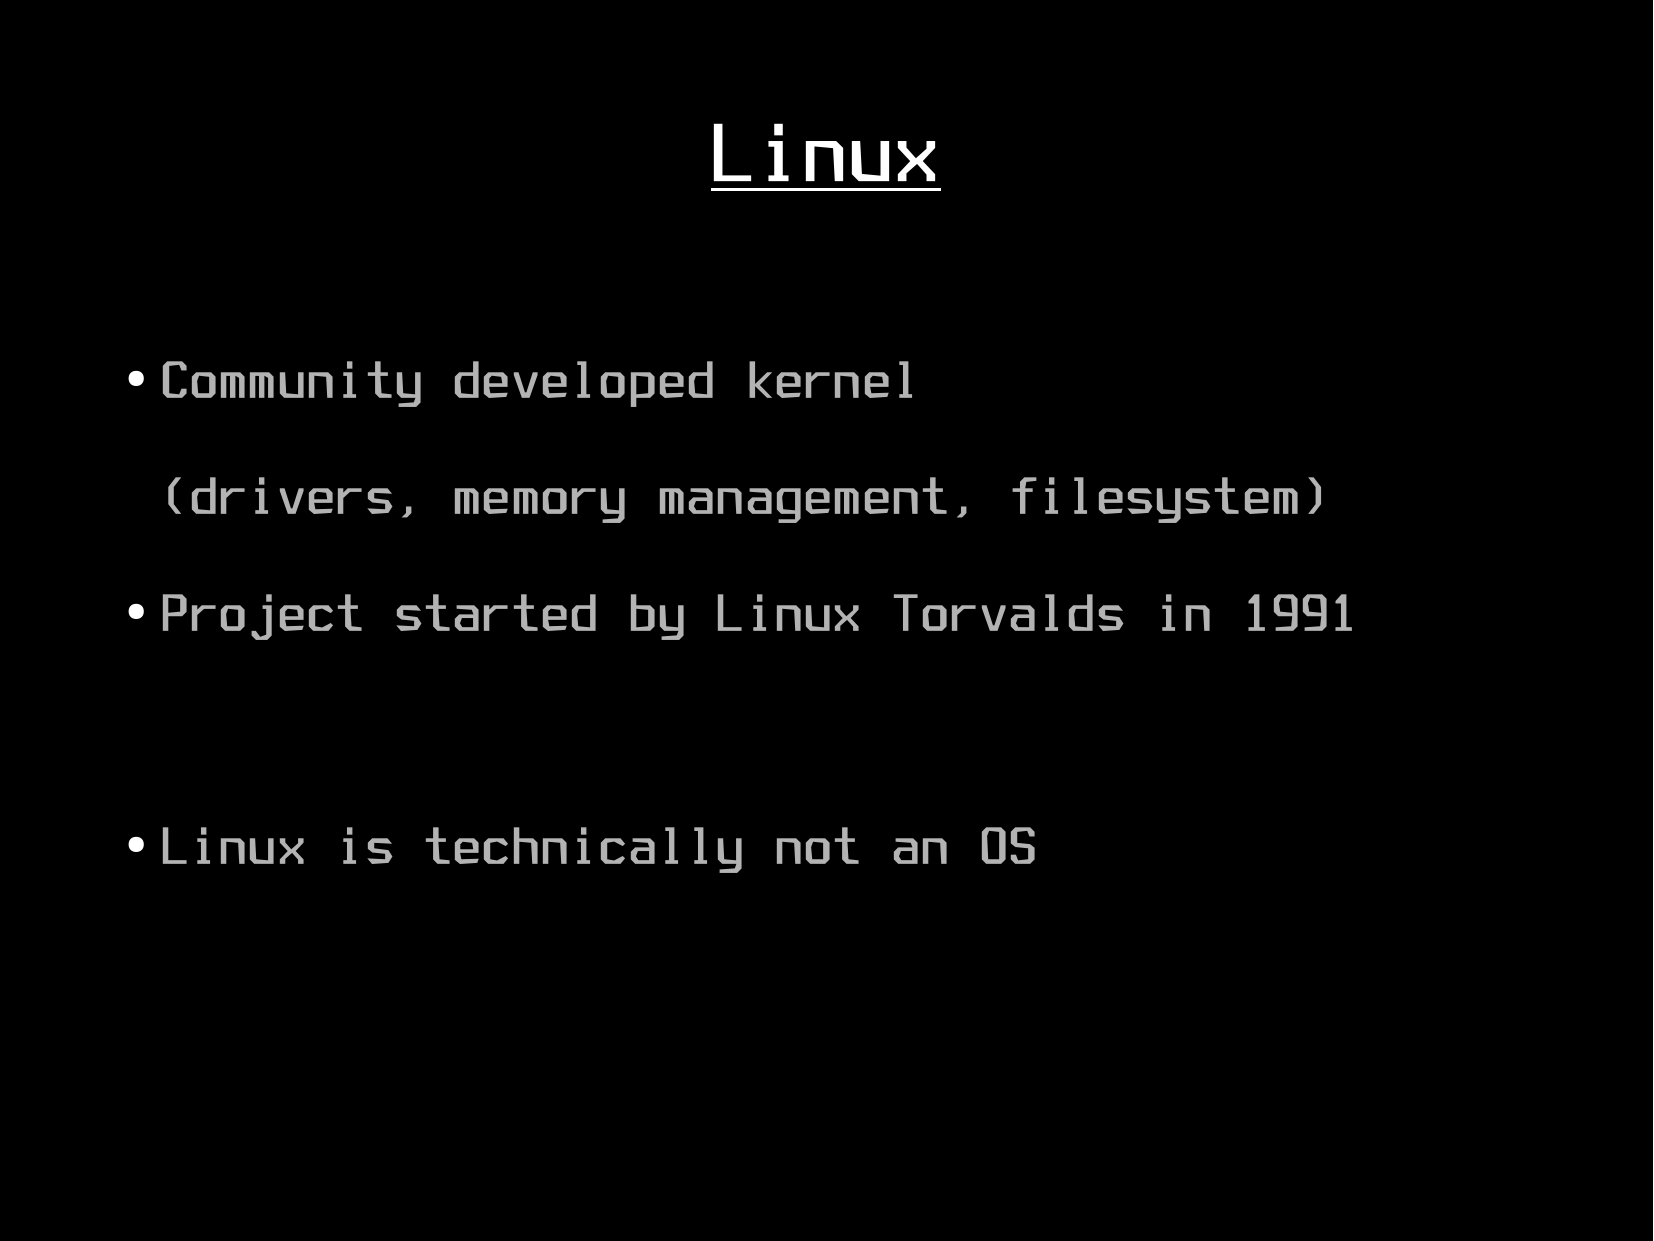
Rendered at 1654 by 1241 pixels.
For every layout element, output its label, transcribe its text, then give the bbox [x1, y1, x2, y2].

title Linux [82, 49, 1571, 257]
table_header [1531, 285, 1566, 1241]
table_header Community developed kernel (drivers, memory management, filesystem) Project started by Linux Torvalds in 1991 Linux is technically not an OS [111, 285, 1531, 1241]
